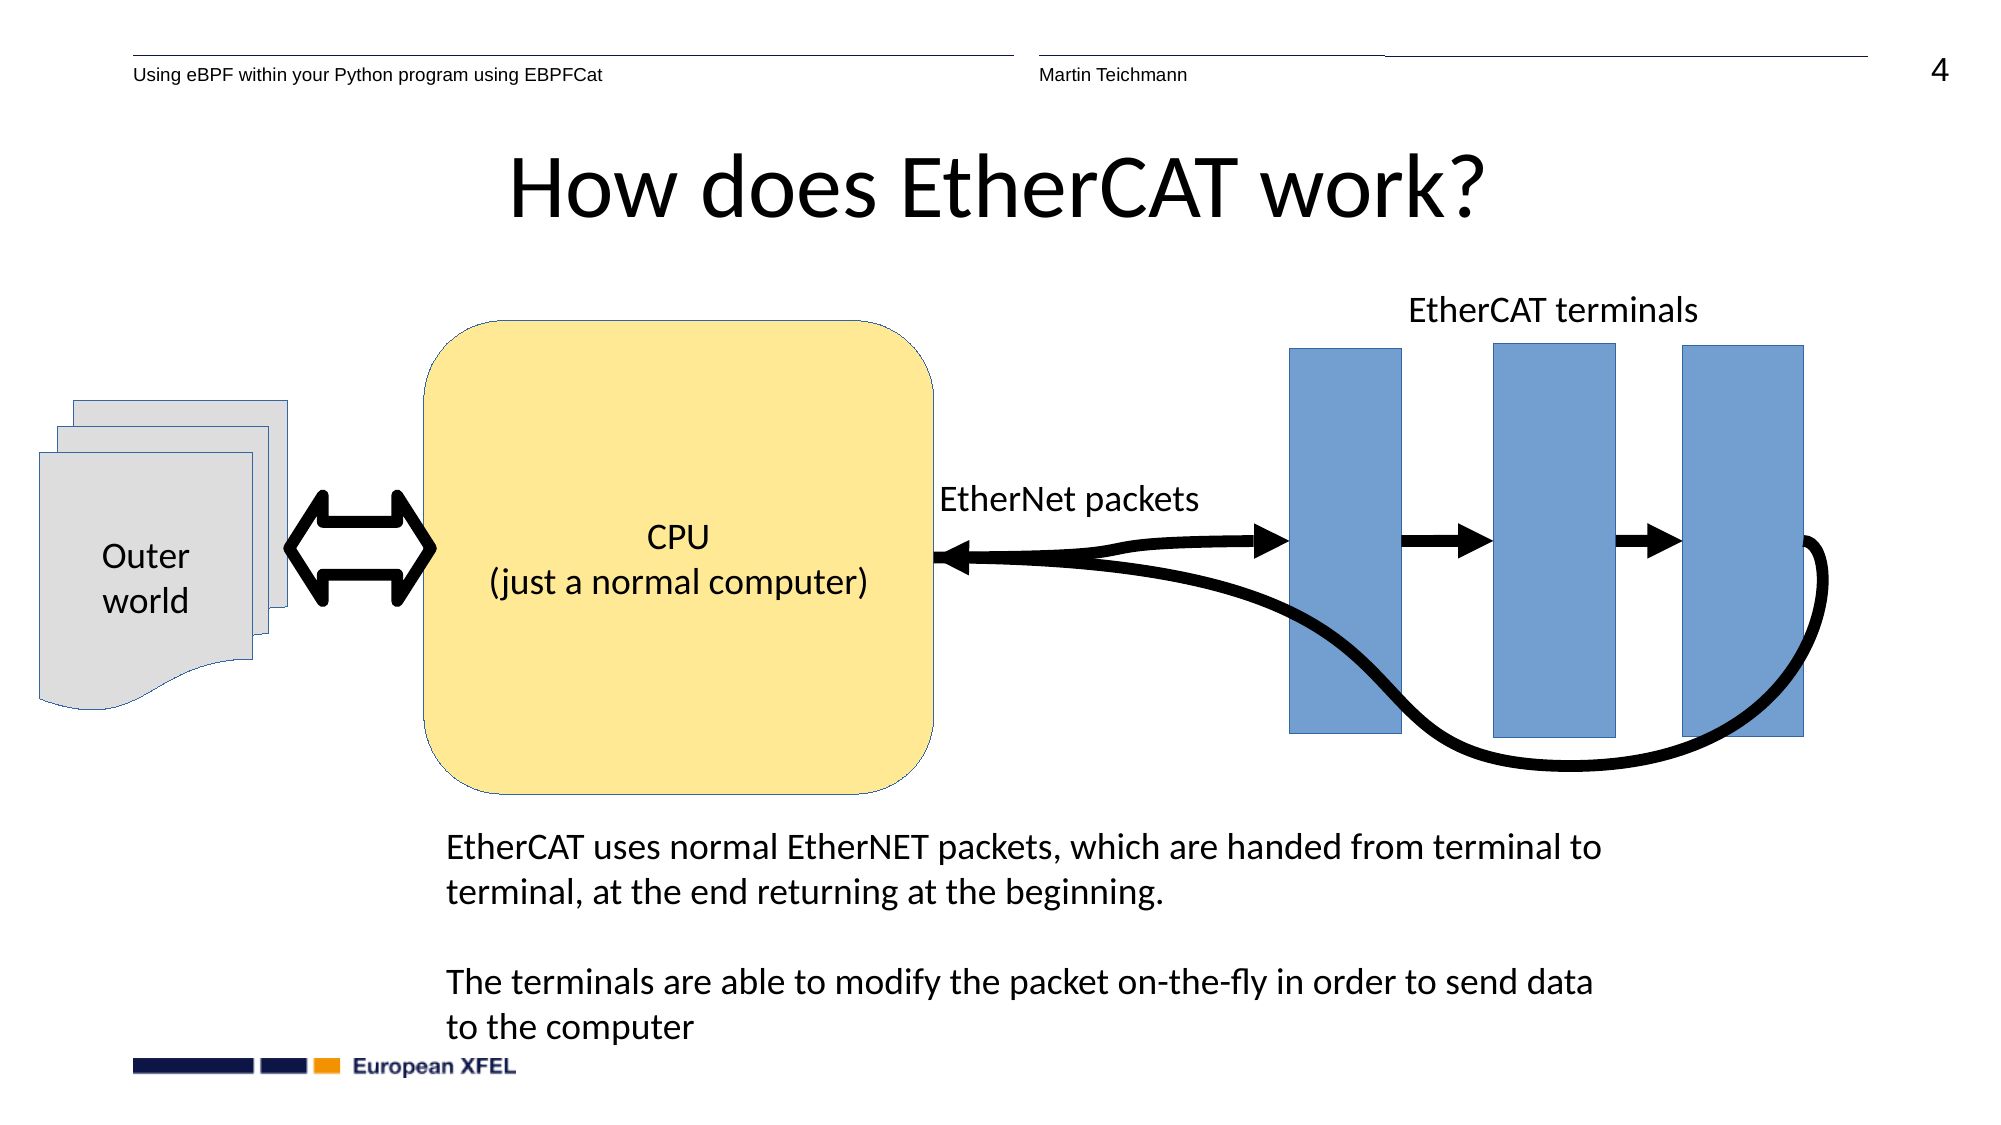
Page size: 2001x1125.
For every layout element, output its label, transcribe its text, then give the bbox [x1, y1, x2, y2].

text_box [1289, 619, 1401, 733]
text_box [1493, 344, 1616, 738]
text_box [1289, 349, 1401, 466]
text_box [1289, 519, 1401, 691]
text_box EtherCAT uses normal EtherNET packets, which are handed from terminal to terminal, at the end returning at the beginning. The terminals are able to modify the packet on-the-fly in order to send data to the computer [431, 814, 1619, 1056]
text_box EtherNet packets [924, 466, 1554, 519]
text_box [1683, 346, 1803, 736]
text_box [1729, 666, 1803, 736]
text_box CPU (just a normal computer) [423, 320, 934, 795]
picture [133, 1058, 516, 1078]
title How does EtherCAT work? [133, 116, 1866, 244]
text_box Outer world [39, 400, 288, 710]
text_box EtherCAT terminals [1239, 277, 1869, 330]
